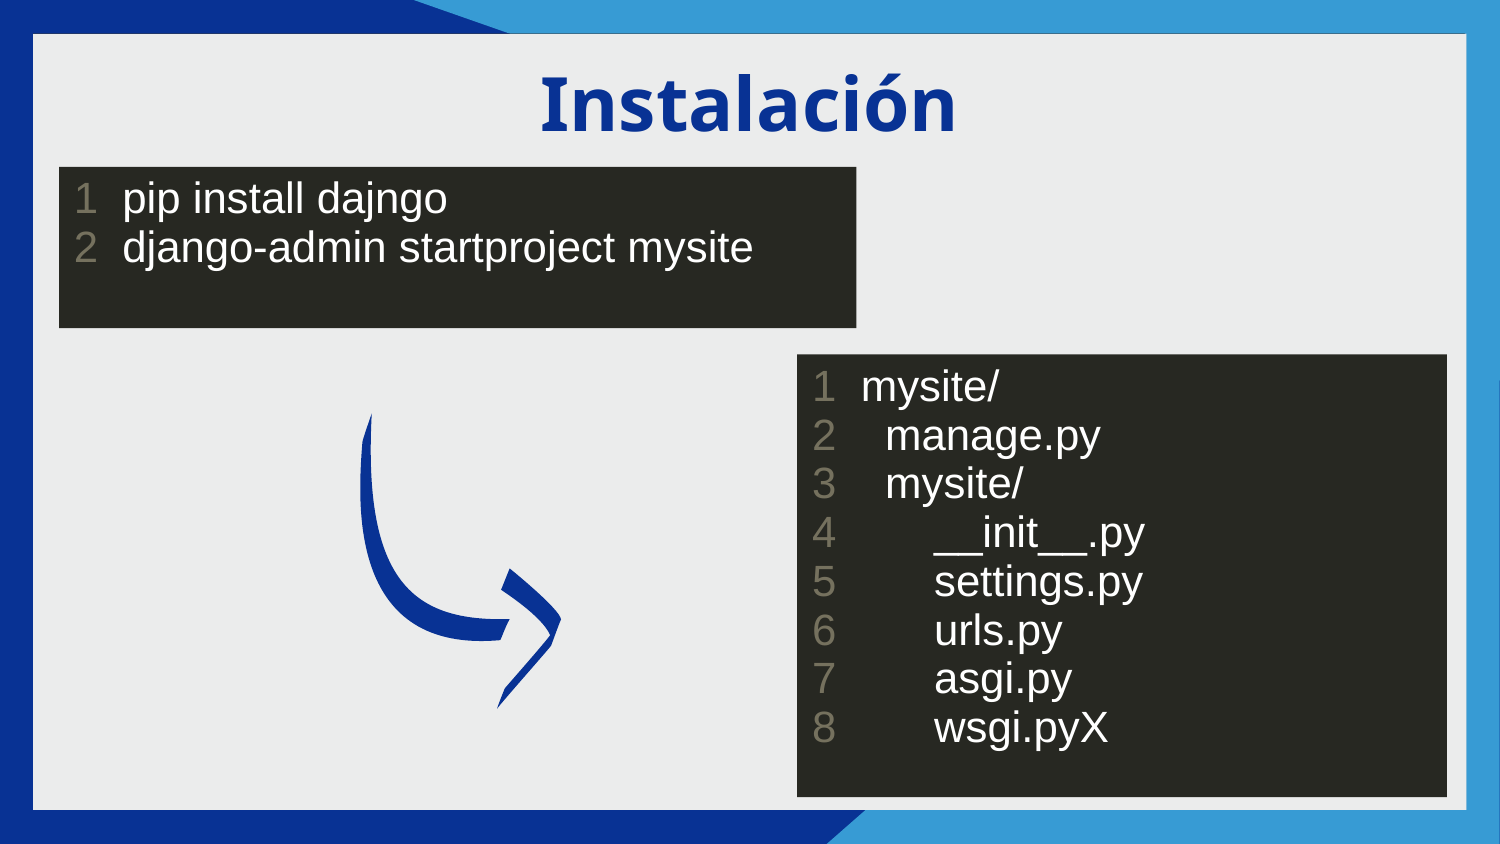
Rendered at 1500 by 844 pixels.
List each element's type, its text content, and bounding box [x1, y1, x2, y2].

text_box 1 pip install dajngo 2 django-admin startproject mysite [59, 166, 857, 329]
text_box 1 mysite/ 2 manage.py 3 mysite/ 4 __init__.py 5 settings.py 6 urls.py 7 asgi.py 8 wsgi.pyX [797, 354, 1447, 798]
title Instalación [34, 36, 1466, 178]
text_box [497, 568, 562, 709]
text_box [360, 413, 510, 642]
